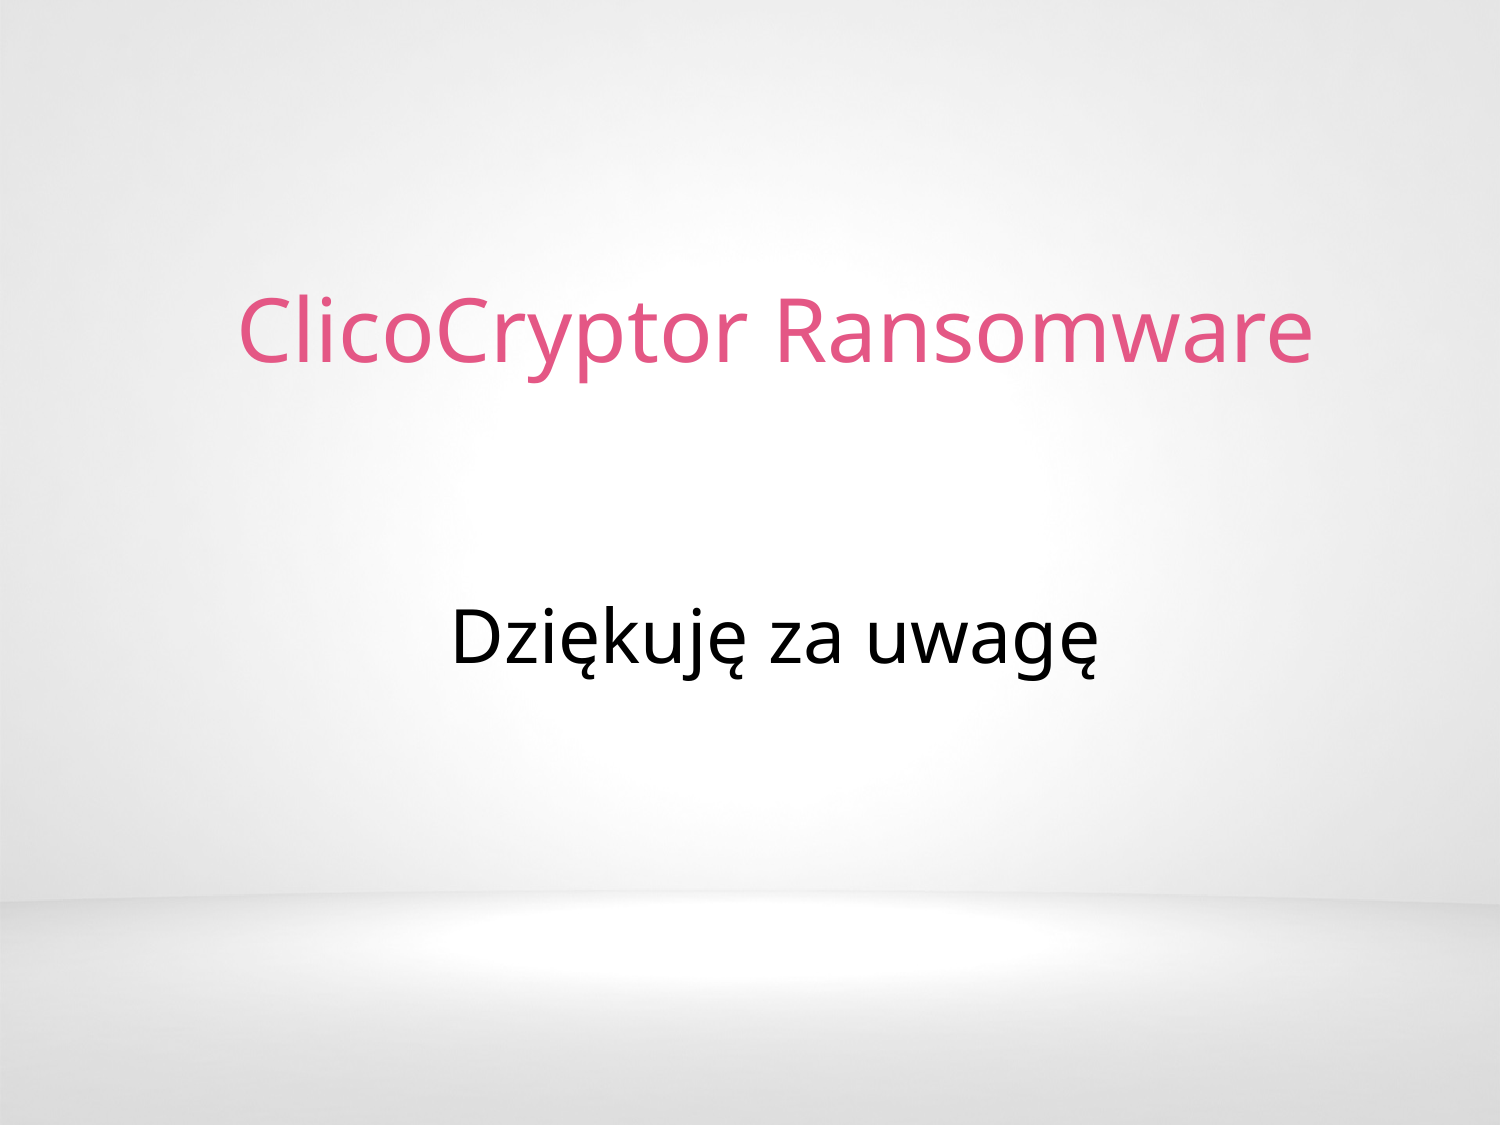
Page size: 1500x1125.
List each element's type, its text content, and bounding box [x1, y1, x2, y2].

text_box ClicoCryptor Ransomware [101, 233, 1452, 421]
text_box Dziękuję za uwagę [24, 454, 1500, 812]
picture [0, 0, 1500, 1125]
